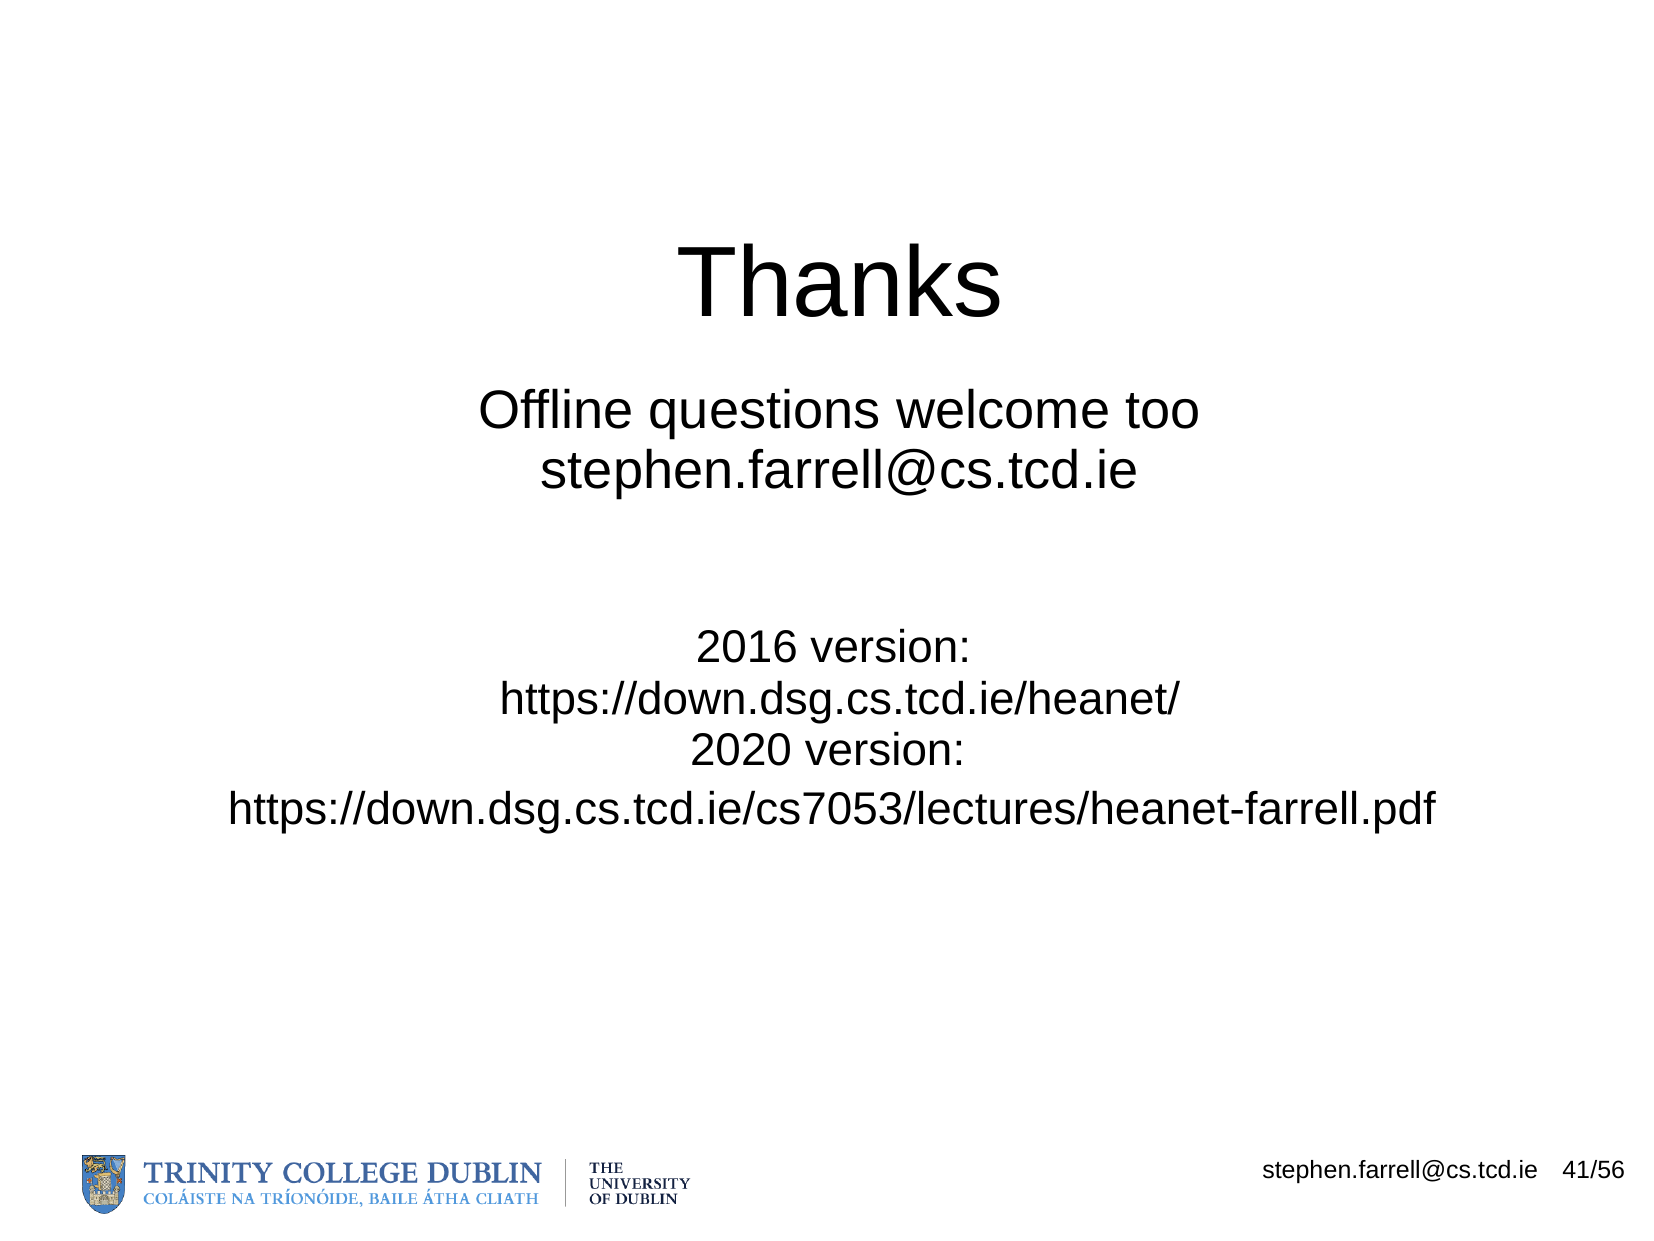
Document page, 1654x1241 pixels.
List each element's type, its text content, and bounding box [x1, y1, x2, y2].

picture [82, 1155, 694, 1214]
text_box Thanks Offline questions welcome too stephen.farrell@cs.tcd.ie 2016 version: https://down.dsg.cs.tcd.ie/heanet/ 2020 version: https://down.dsg.cs.tcd.ie/cs7053/lectures/heanet-farrell.pdf [120, 218, 1561, 950]
